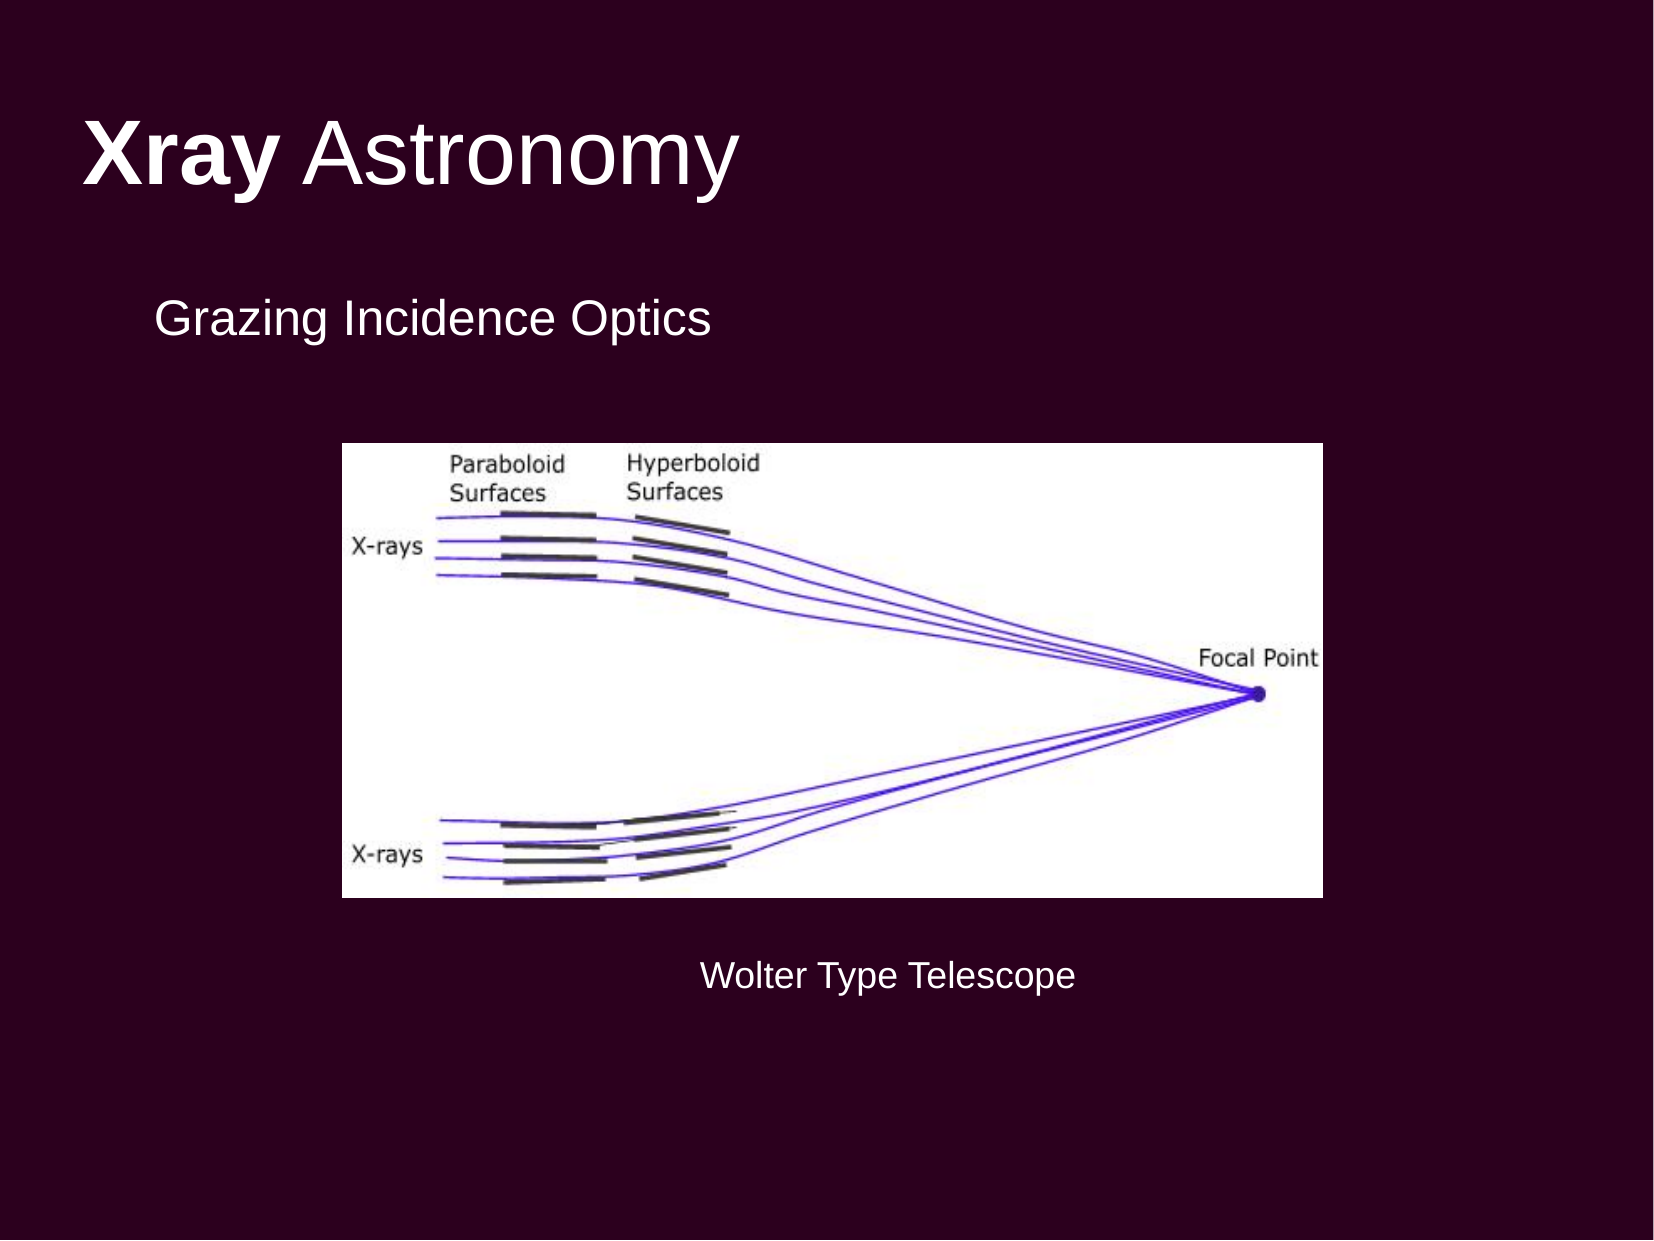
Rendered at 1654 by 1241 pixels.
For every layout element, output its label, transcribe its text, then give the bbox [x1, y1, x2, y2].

text_box Wolter Type Telescope [685, 947, 1091, 1004]
picture [827, 443, 1323, 898]
title Xray Astronomy [82, 49, 1571, 257]
list Grazing Incidence Optics [82, 290, 827, 1010]
